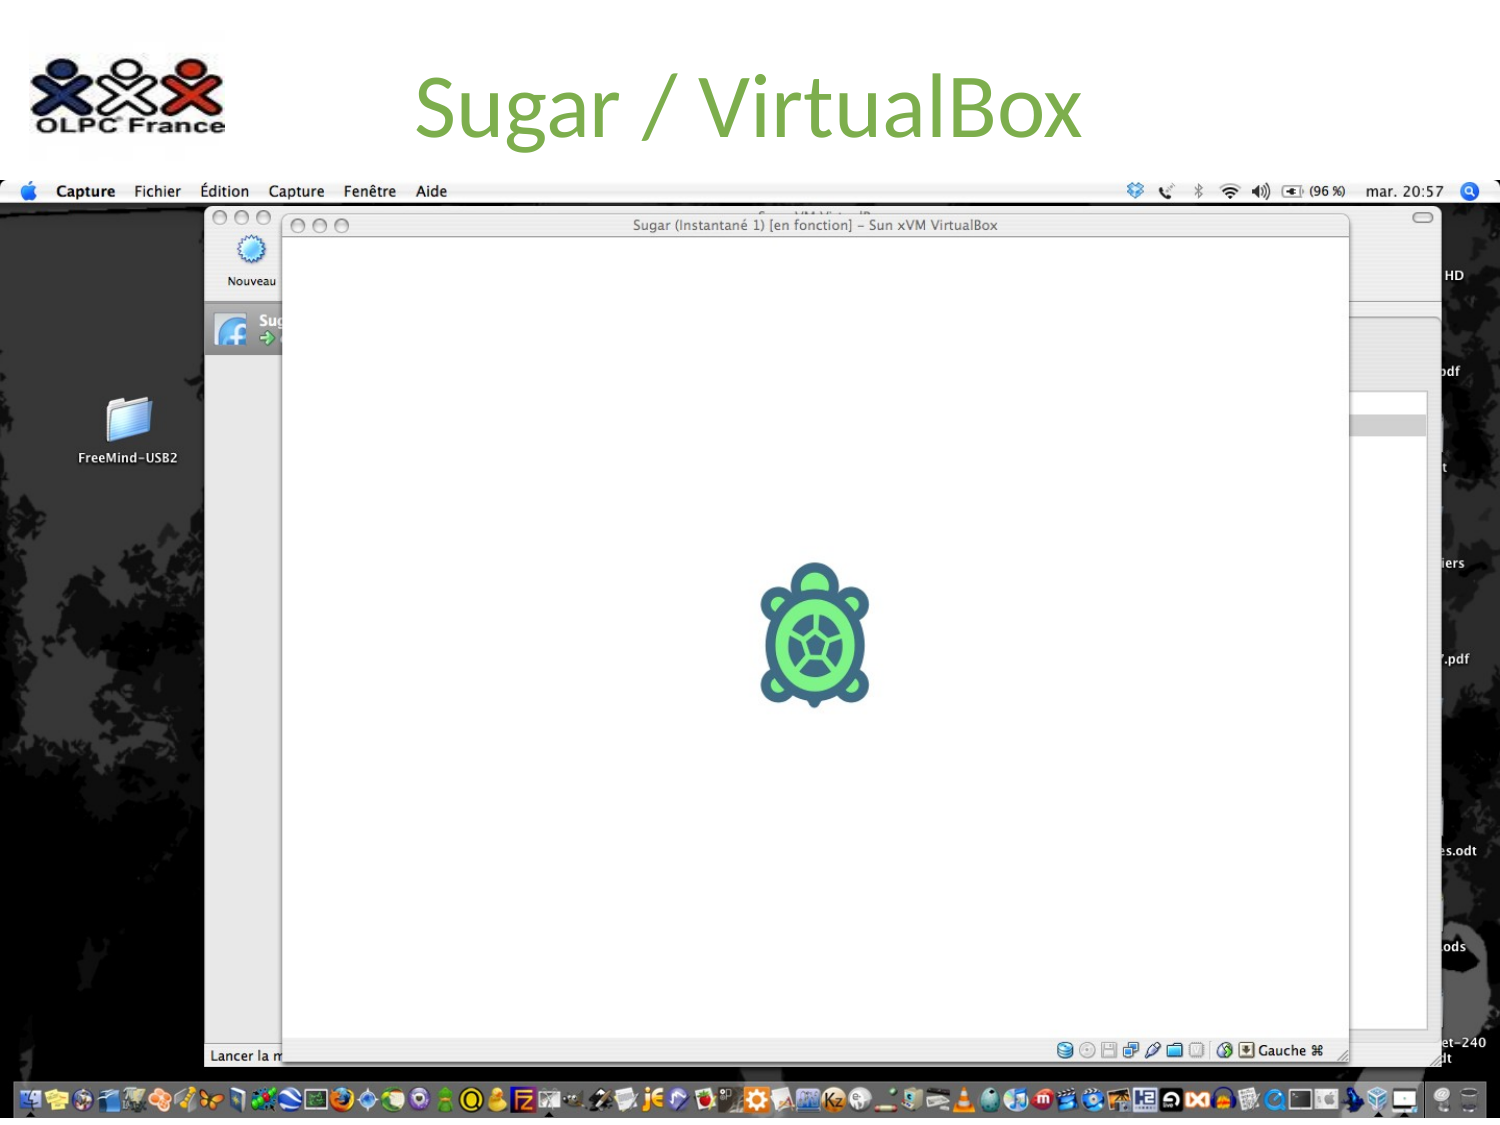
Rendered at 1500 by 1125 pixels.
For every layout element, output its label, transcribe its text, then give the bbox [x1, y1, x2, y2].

picture [29, 30, 74, 161]
title Sugar / VirtualBox [74, 7, 1425, 223]
picture [0, 180, 1500, 1118]
